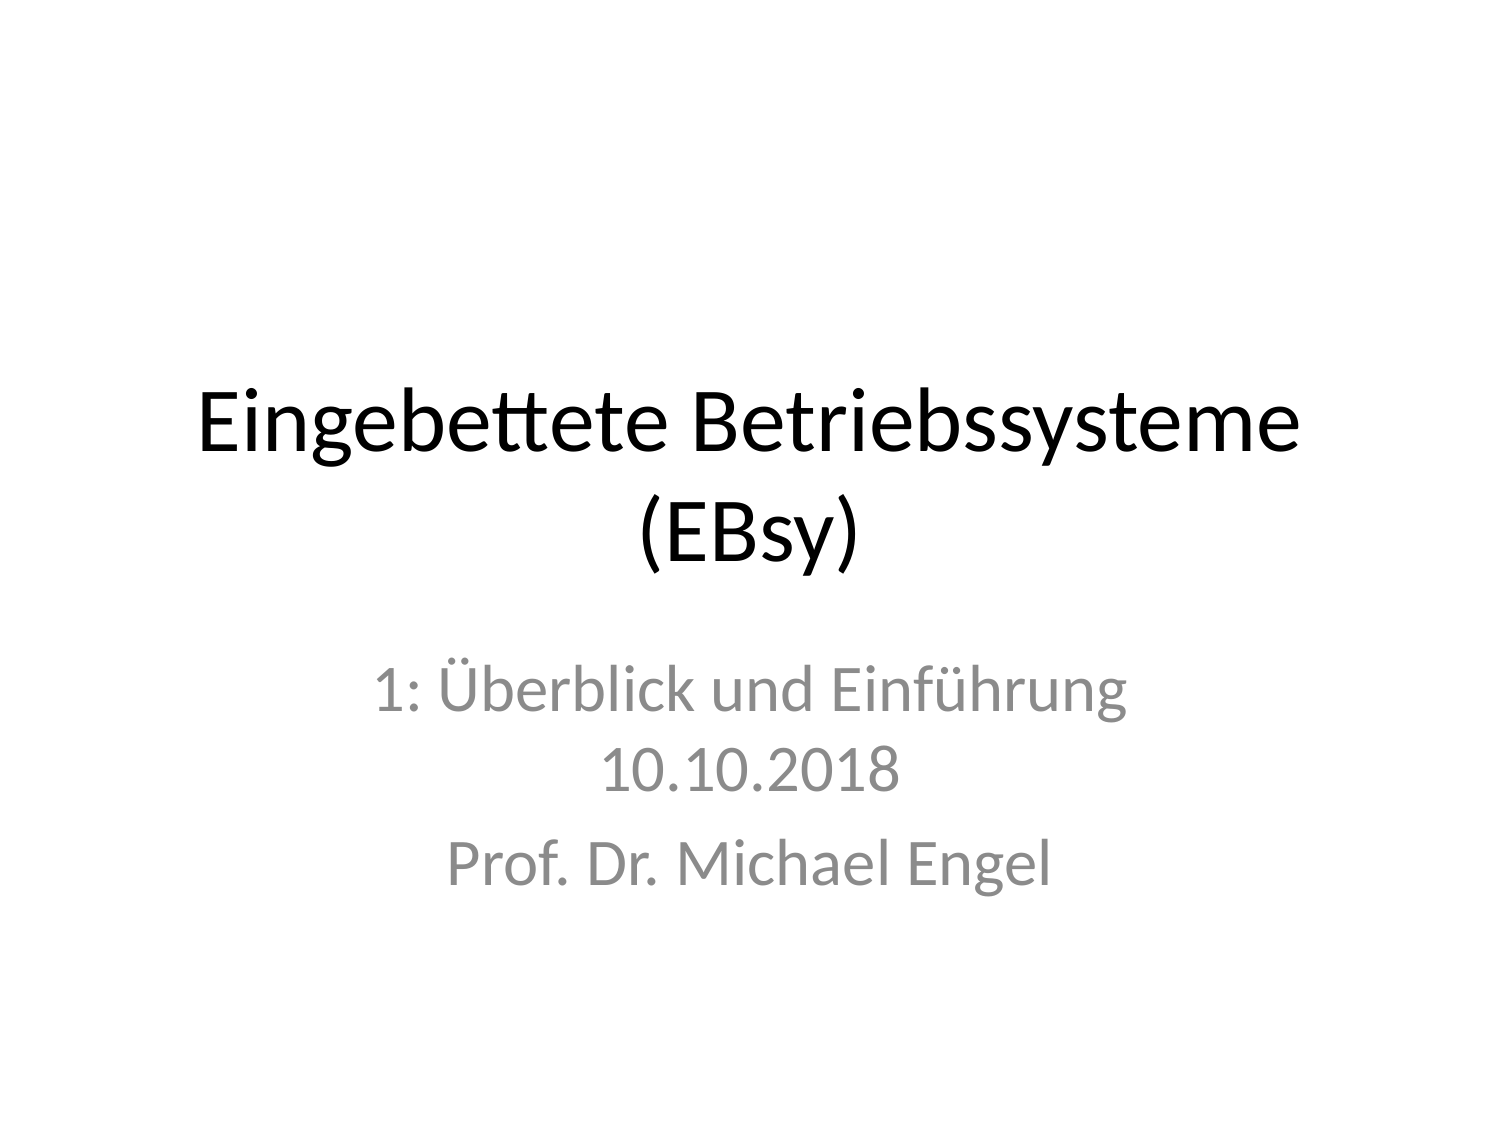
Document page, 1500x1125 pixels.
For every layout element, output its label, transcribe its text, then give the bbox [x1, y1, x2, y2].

subtitle 1: Überblick und Einführung 10.10.2018 Prof. Dr. Michael Engel [225, 637, 1275, 925]
title Eingebettete Betriebssysteme (EBsy) [112, 349, 1388, 591]
